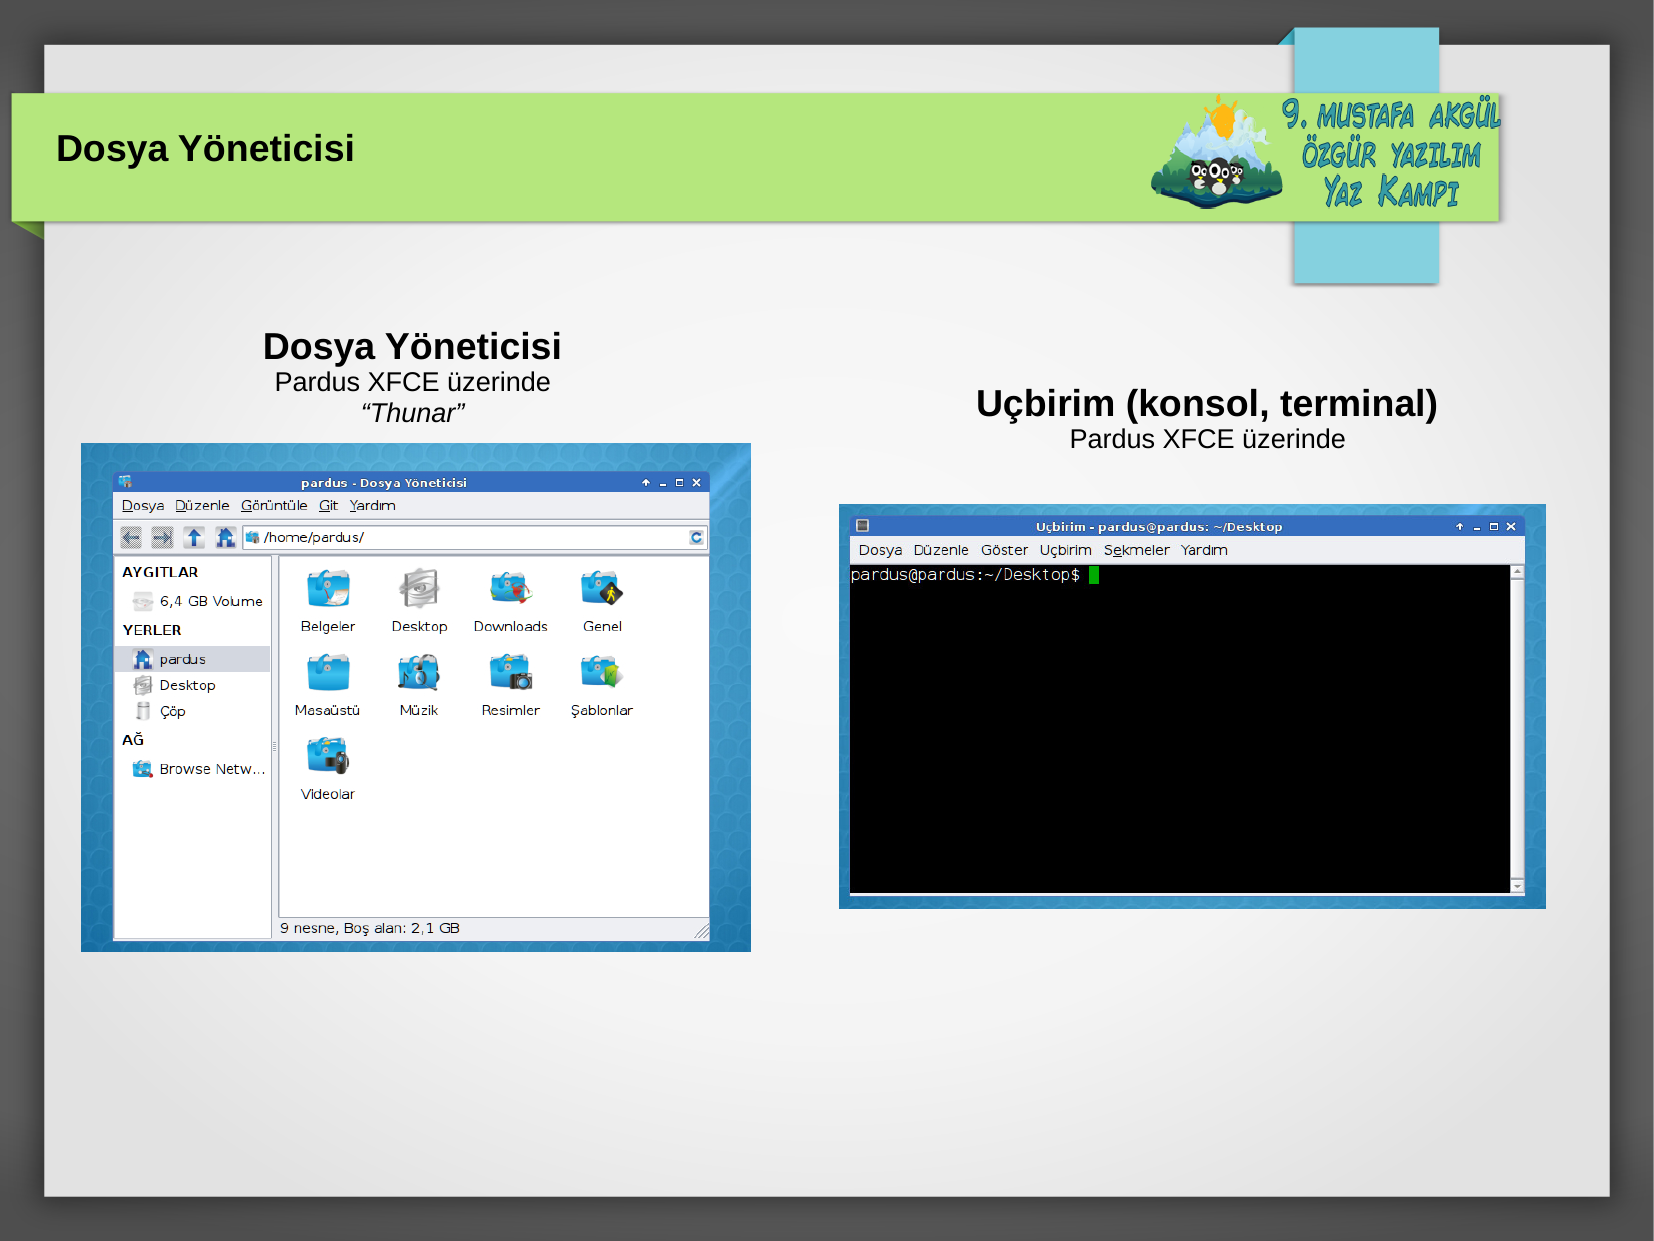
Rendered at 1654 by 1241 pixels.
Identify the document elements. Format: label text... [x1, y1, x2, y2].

picture [0, 0, 1654, 1241]
text_box Dosya Yöneticisi [41, 120, 1134, 220]
text_box Dosya Yöneticisi Pardus XFCE üzerinde “Thunar” [150, 317, 676, 461]
text_box Uçbirim (konsol, terminal) Pardus XFCE üzerinde [945, 374, 1471, 477]
